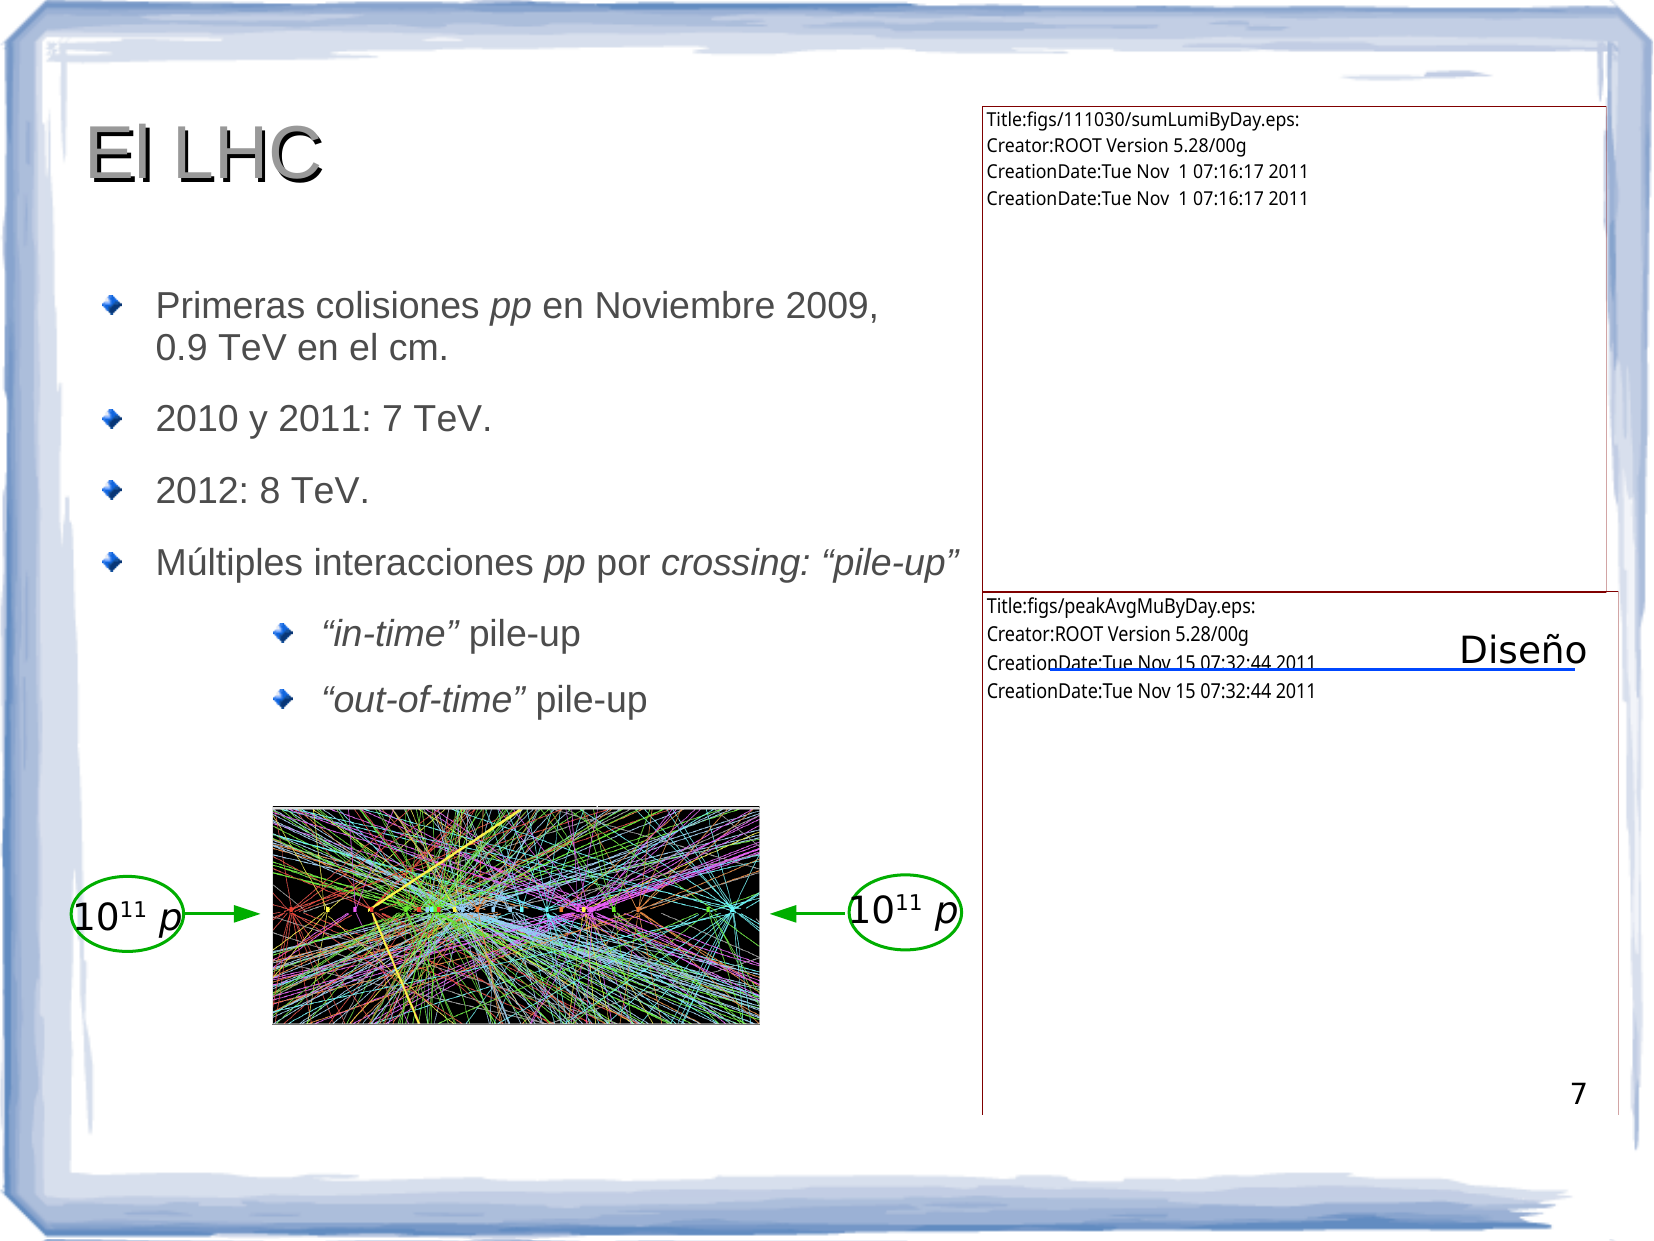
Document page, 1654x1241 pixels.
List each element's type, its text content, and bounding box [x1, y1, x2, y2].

text_box 1011 p [832, 881, 983, 941]
title El LHC [85, 72, 1098, 233]
text_box 1011 p [57, 888, 208, 948]
picture [0, 0, 1654, 1241]
text_box Diseño [1444, 621, 1632, 681]
list Primeras colisiones pp en Noviembre 2009, 0.9 TeV en el cm. 2010 y 2011: 7 TeV. 2012: 8 TeV. Múltiples interacciones pp por crossing: “pile-up” “in-time” pile-up “out-of-time” pile-up [84, 212, 976, 721]
